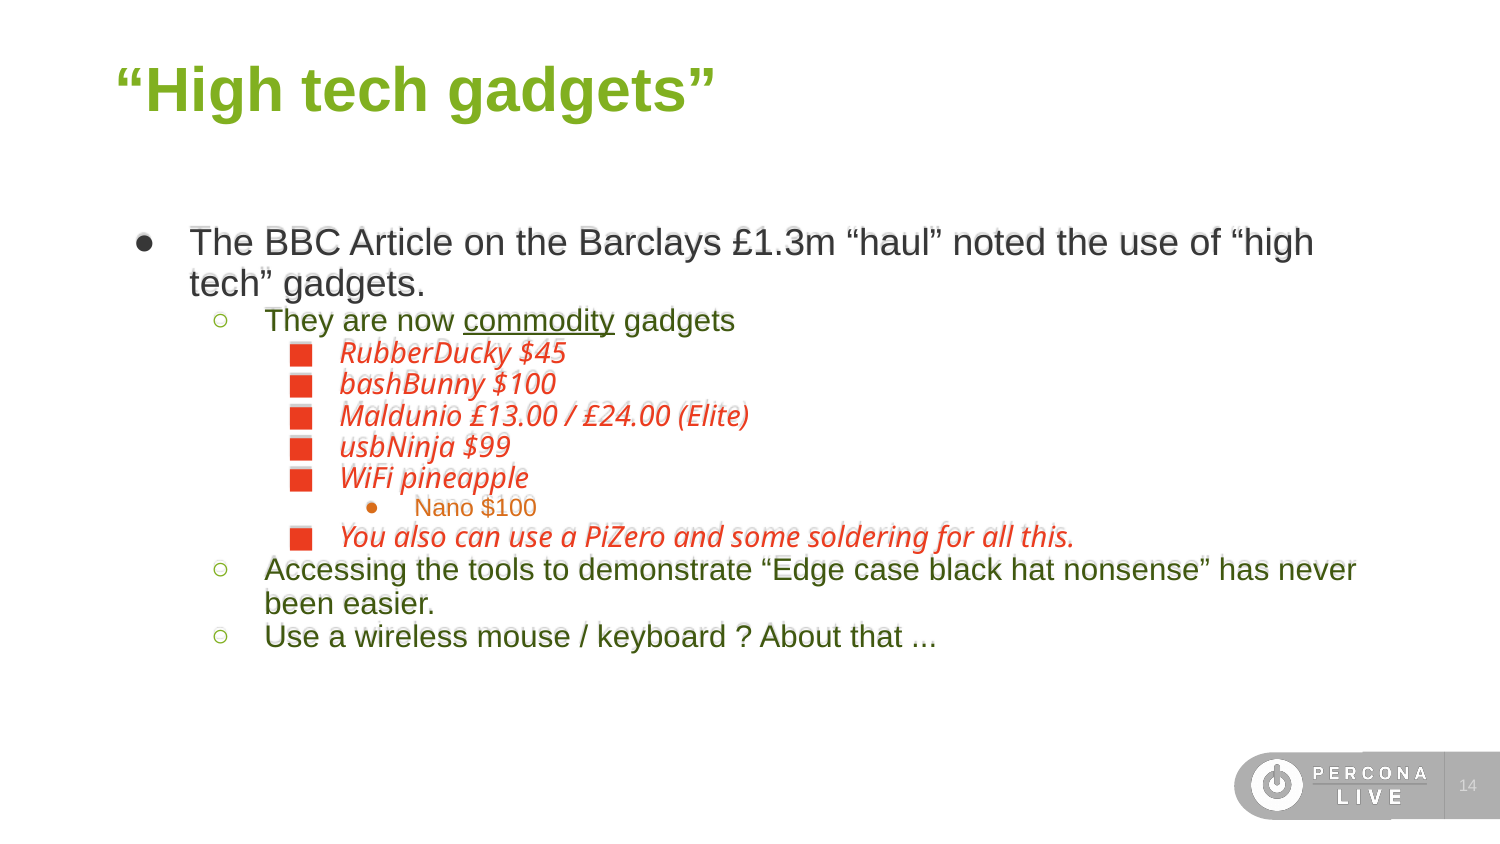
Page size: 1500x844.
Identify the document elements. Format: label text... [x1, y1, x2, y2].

picture [1251, 759, 1427, 811]
list The BBC Article on the Barclays £1.3m “haul” noted the use of “high tech” gadgets. They are now commodity gadgets RubberDucky $45 bashBunny $100 Maldunio £13.00 / £24.00 (Elite) usbNinja $99 WiFi pineapple Nano $100 You also can use a PiZero and some soldering for all this. Accessing the tools to demonstrate “Edge case black hat nonsense” has never been easier. Use a wireless mouse / keyboard ? About that ... [103, 217, 1397, 732]
title “High tech gadgets” [103, 6, 1397, 176]
